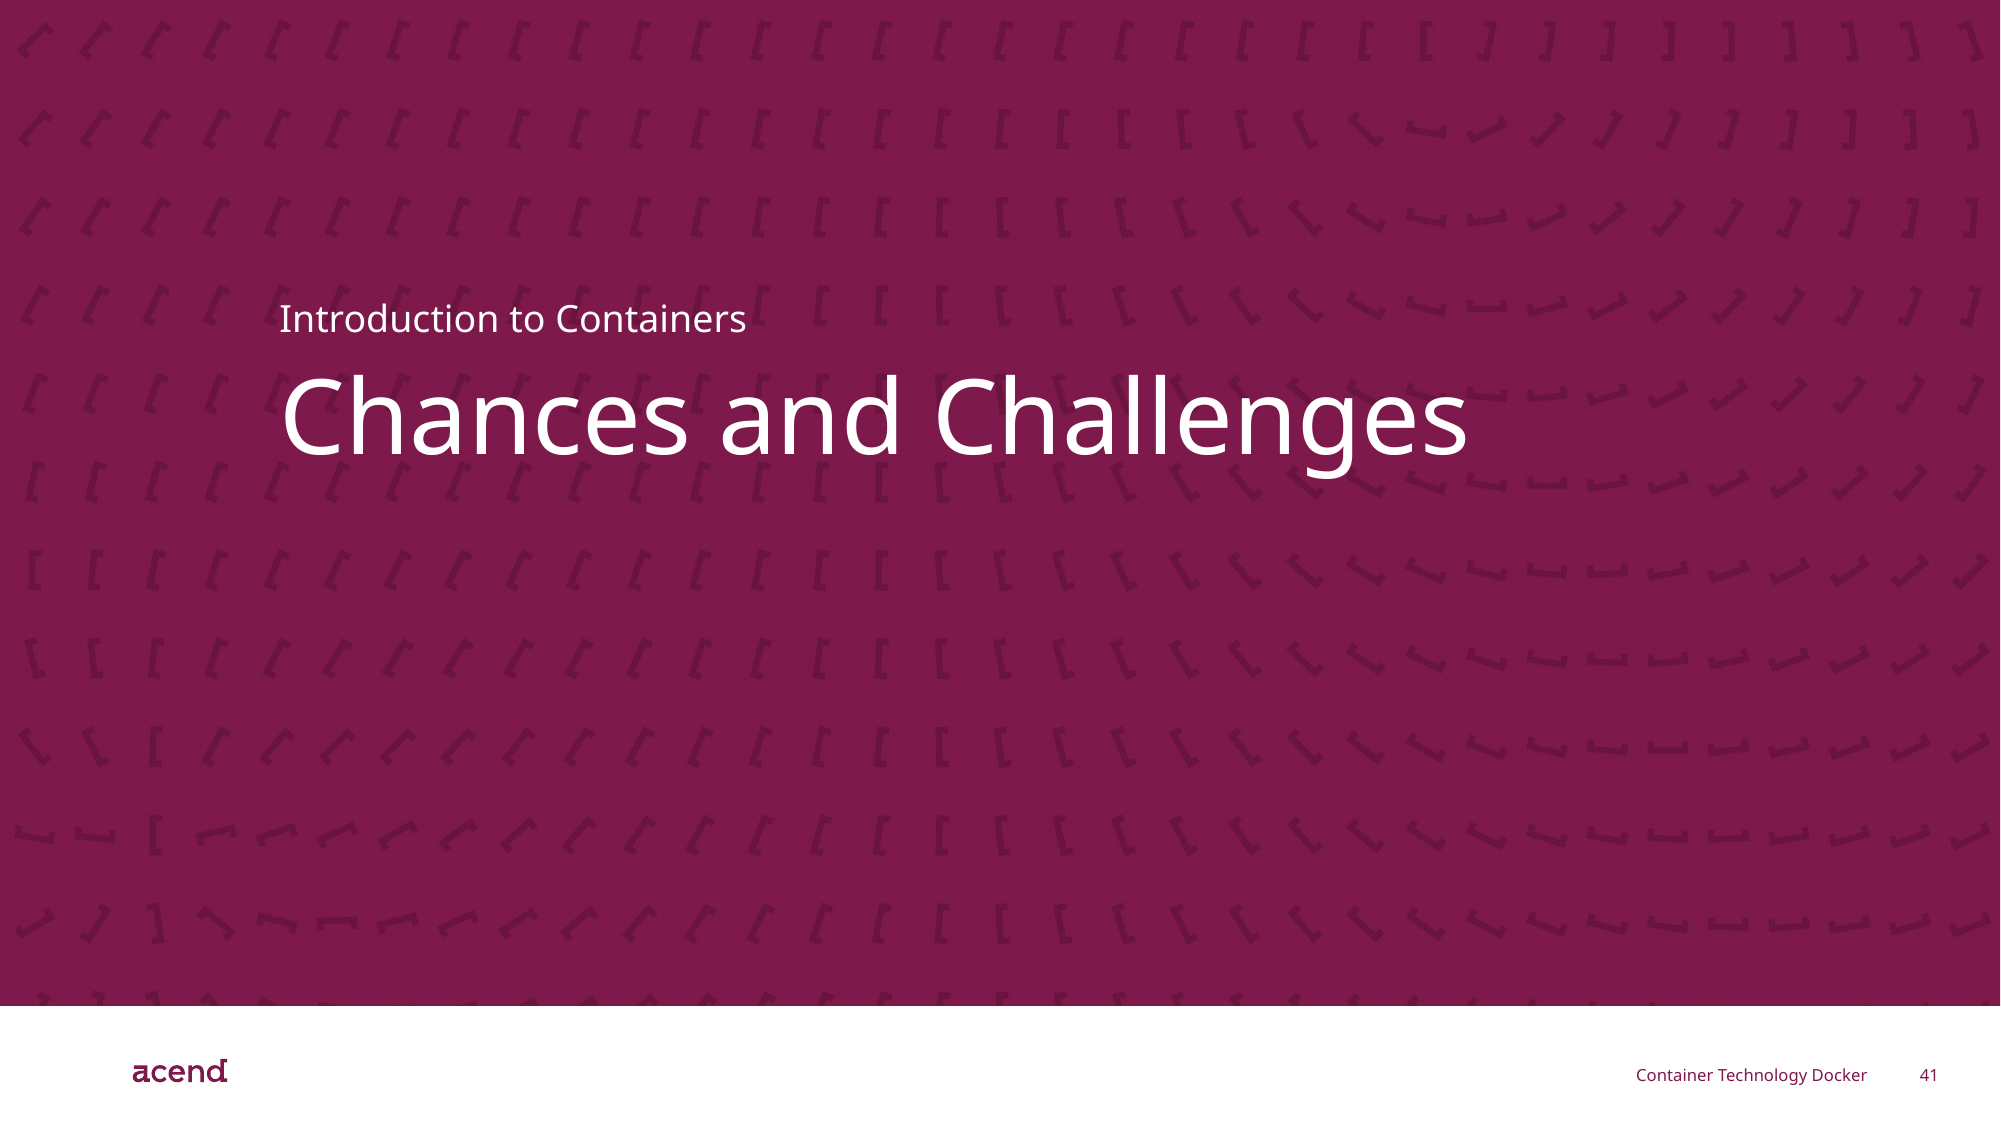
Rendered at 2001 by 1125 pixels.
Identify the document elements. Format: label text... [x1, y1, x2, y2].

title Chances and Challenges [279, 350, 1869, 616]
list Introduction to Containers [279, 290, 1869, 350]
picture [0, 0, 2001, 1006]
